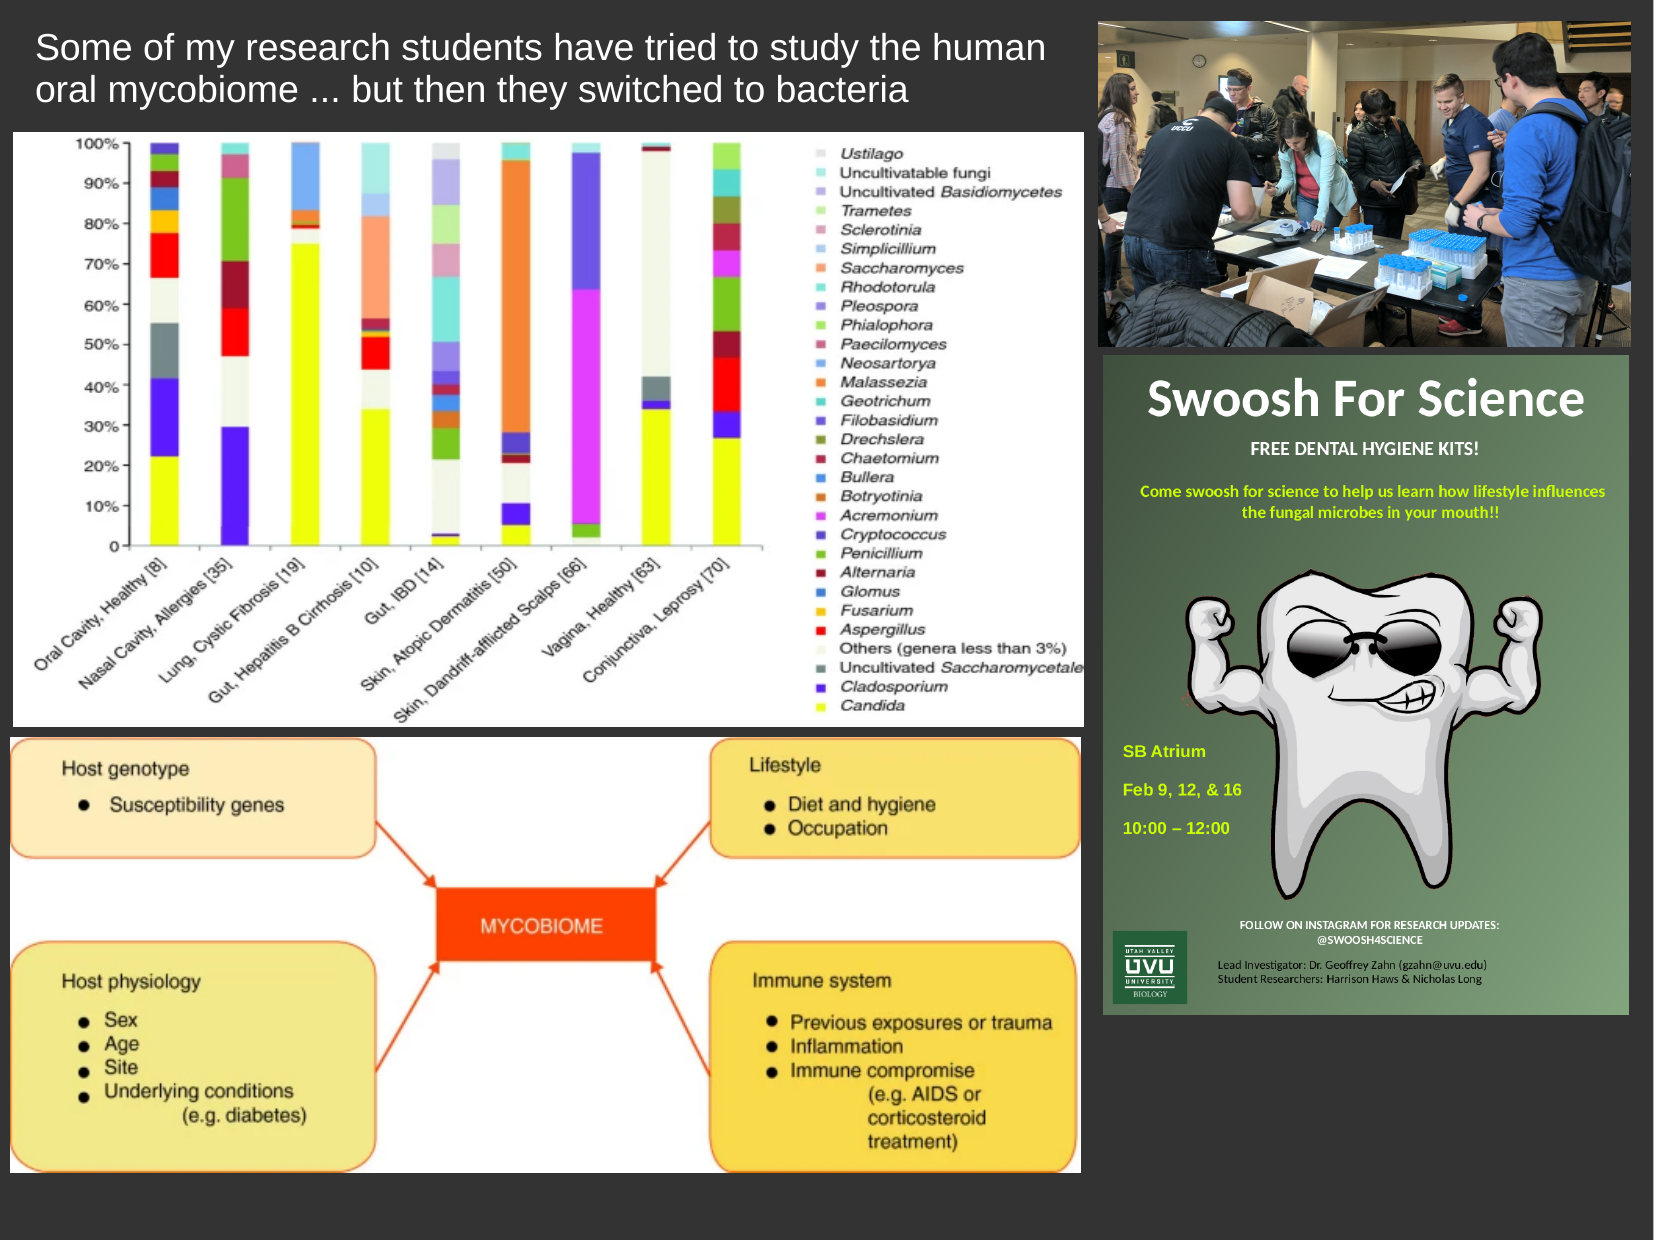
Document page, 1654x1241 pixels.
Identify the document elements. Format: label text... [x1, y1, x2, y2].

picture [13, 132, 1084, 727]
text_box Some of my research students have tried to study the human oral mycobiome ... but then they switched to bacteria [20, 18, 1080, 118]
picture [10, 737, 1081, 1173]
picture [1103, 355, 1629, 1015]
picture [1098, 21, 1631, 347]
